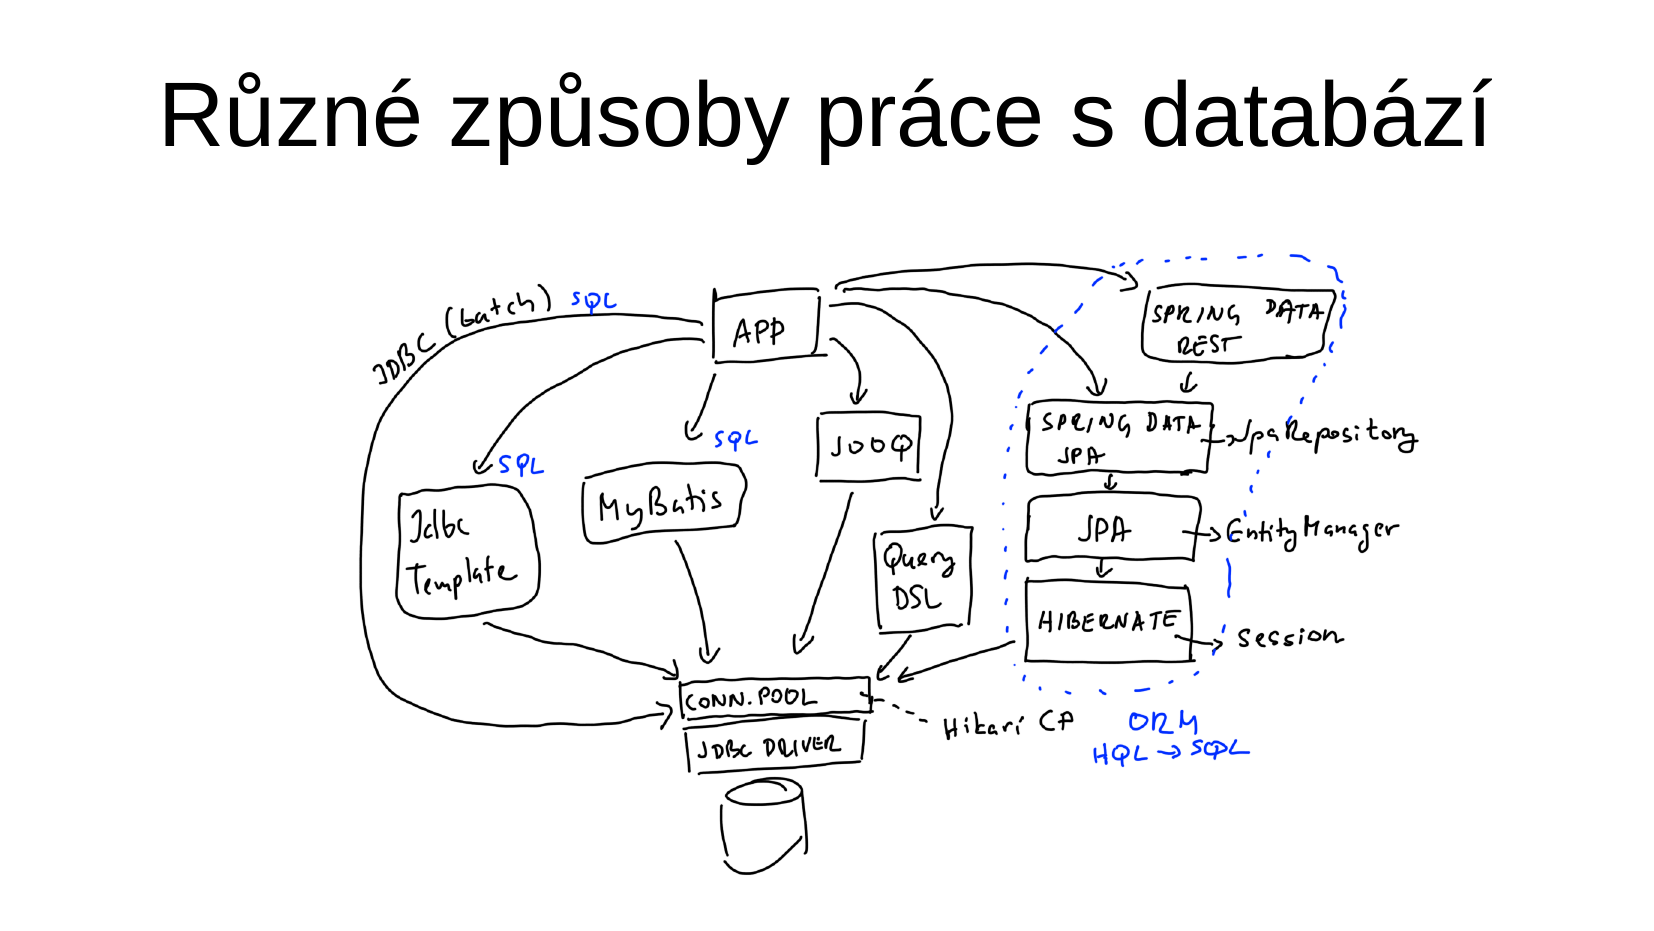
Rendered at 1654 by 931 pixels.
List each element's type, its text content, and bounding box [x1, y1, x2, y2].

title Různé způsoby práce s databází [82, 37, 1571, 193]
picture [263, 210, 1463, 931]
